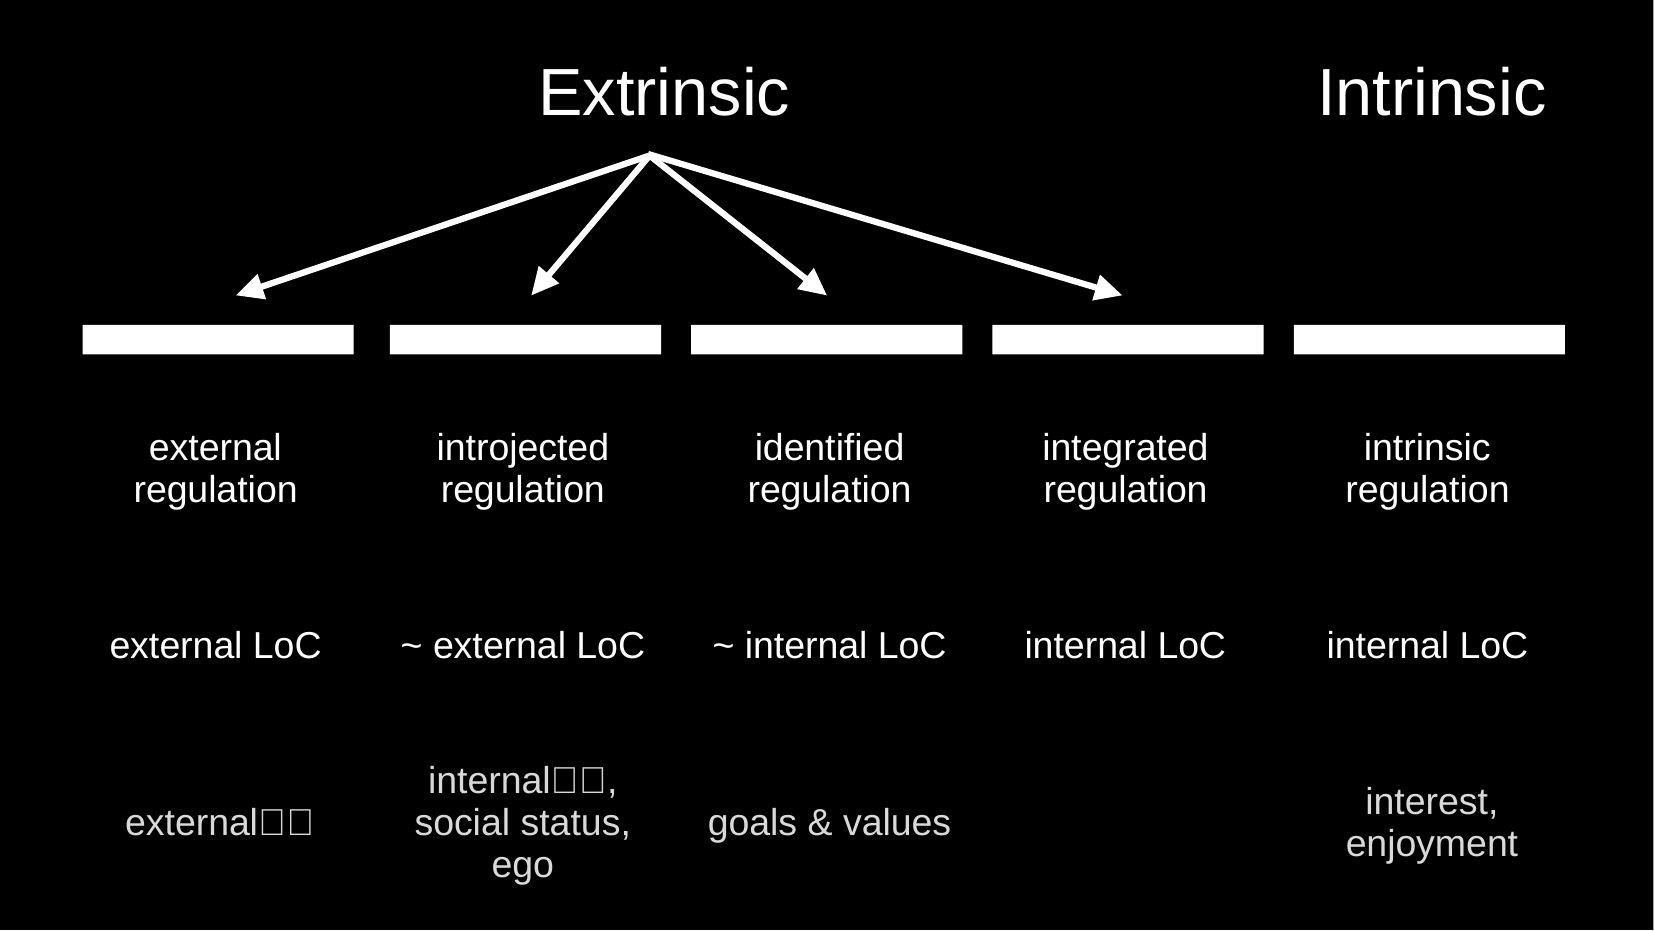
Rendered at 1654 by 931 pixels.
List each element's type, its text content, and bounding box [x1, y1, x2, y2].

list identified regulation [696, 405, 963, 532]
text_box [1293, 324, 1565, 355]
text_box [691, 324, 963, 355]
text_box [992, 324, 1264, 355]
list internal LoC [1294, 582, 1561, 709]
list ~ internal LoC [696, 582, 963, 709]
list external regulation [82, 405, 349, 532]
list goals & values [696, 759, 963, 886]
list interest, enjoyment [1299, 759, 1565, 886]
list intrinsic regulation [1294, 405, 1561, 532]
list integrated regulation [992, 405, 1259, 532]
list external🥕🏒 [87, 759, 353, 886]
text_box [389, 324, 662, 355]
list Extrinsic [531, 29, 798, 156]
list internal LoC [992, 582, 1259, 709]
list introjected regulation [390, 405, 656, 532]
text_box [82, 324, 354, 355]
list internal🥕🏒, social status, ego [390, 759, 656, 886]
list external LoC [82, 582, 349, 709]
list Intrinsic [1299, 29, 1565, 156]
list ~ external LoC [390, 582, 656, 709]
